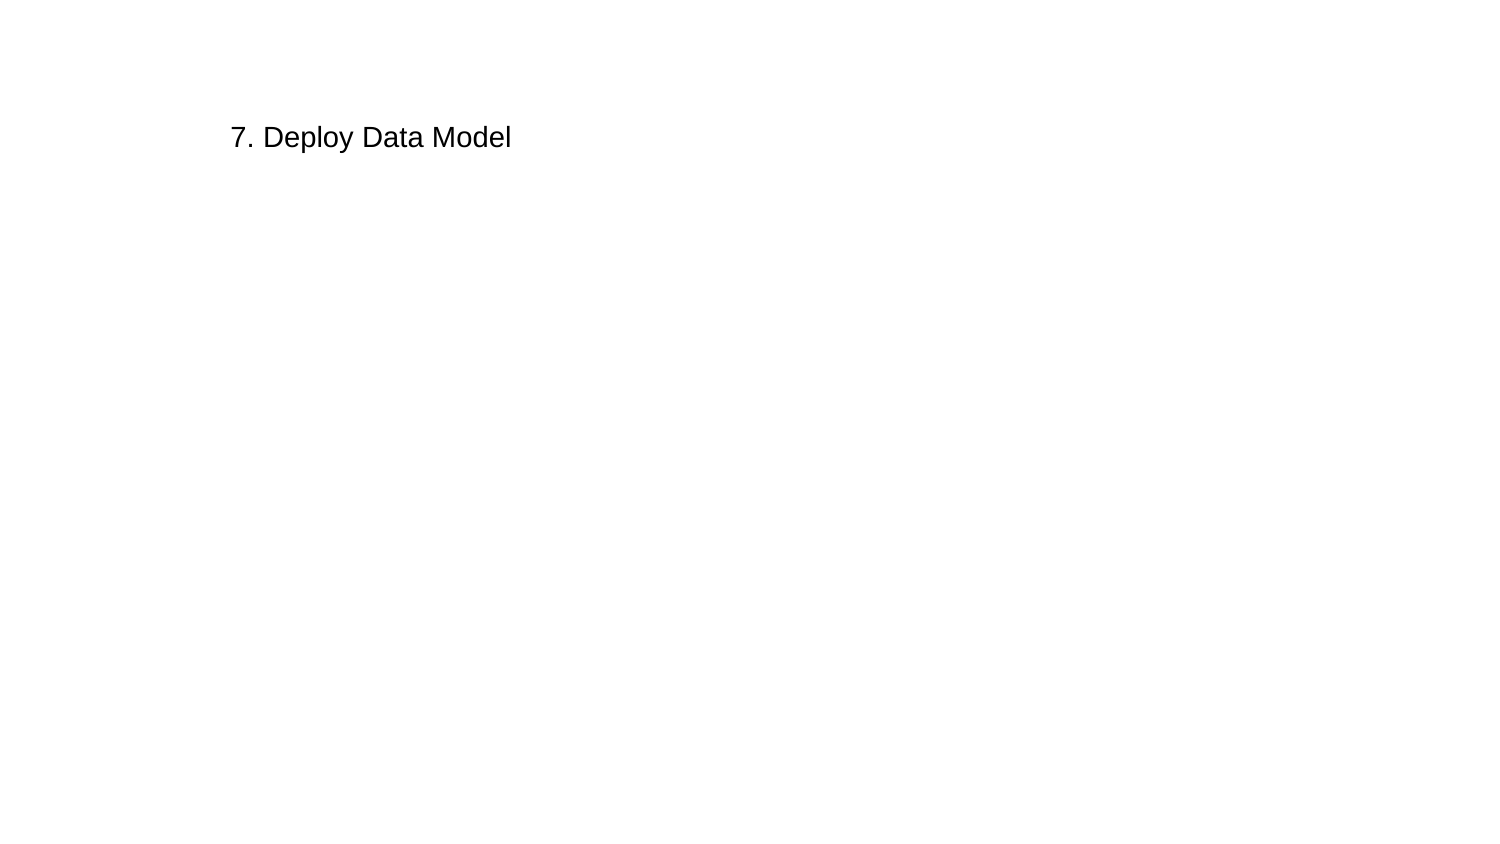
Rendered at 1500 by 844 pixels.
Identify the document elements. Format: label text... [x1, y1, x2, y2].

title 7. Deploy Data Model [215, 103, 1428, 357]
